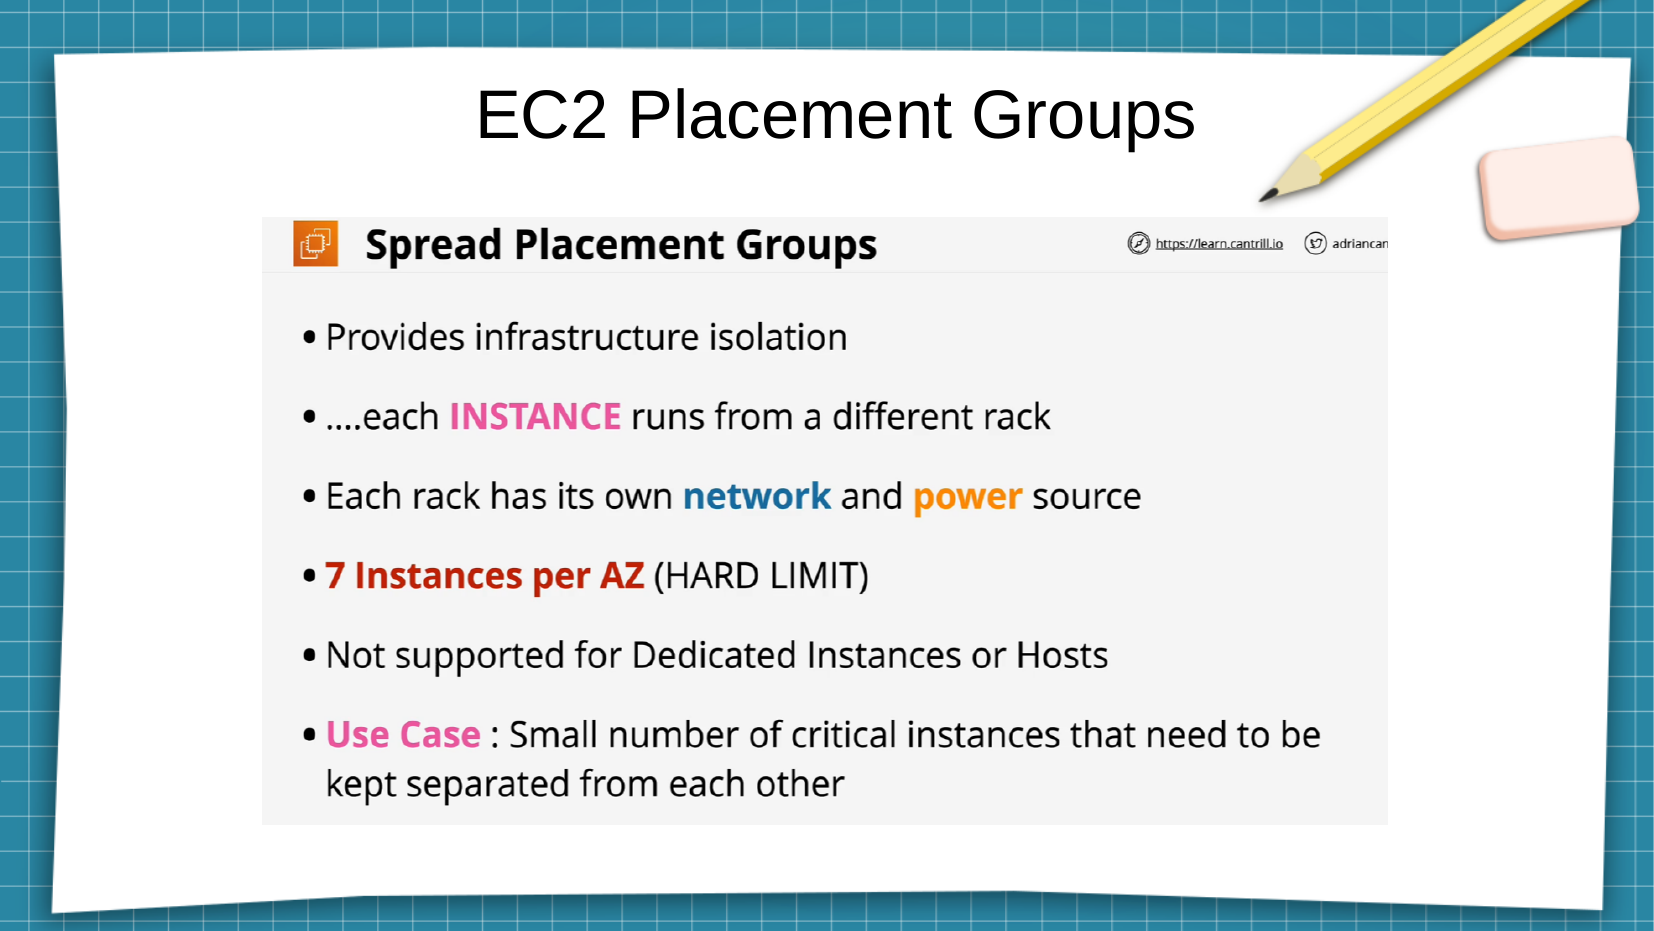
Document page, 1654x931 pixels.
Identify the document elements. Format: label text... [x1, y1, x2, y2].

picture [0, 0, 1654, 931]
title EC2 Placement Groups [82, 37, 1571, 193]
